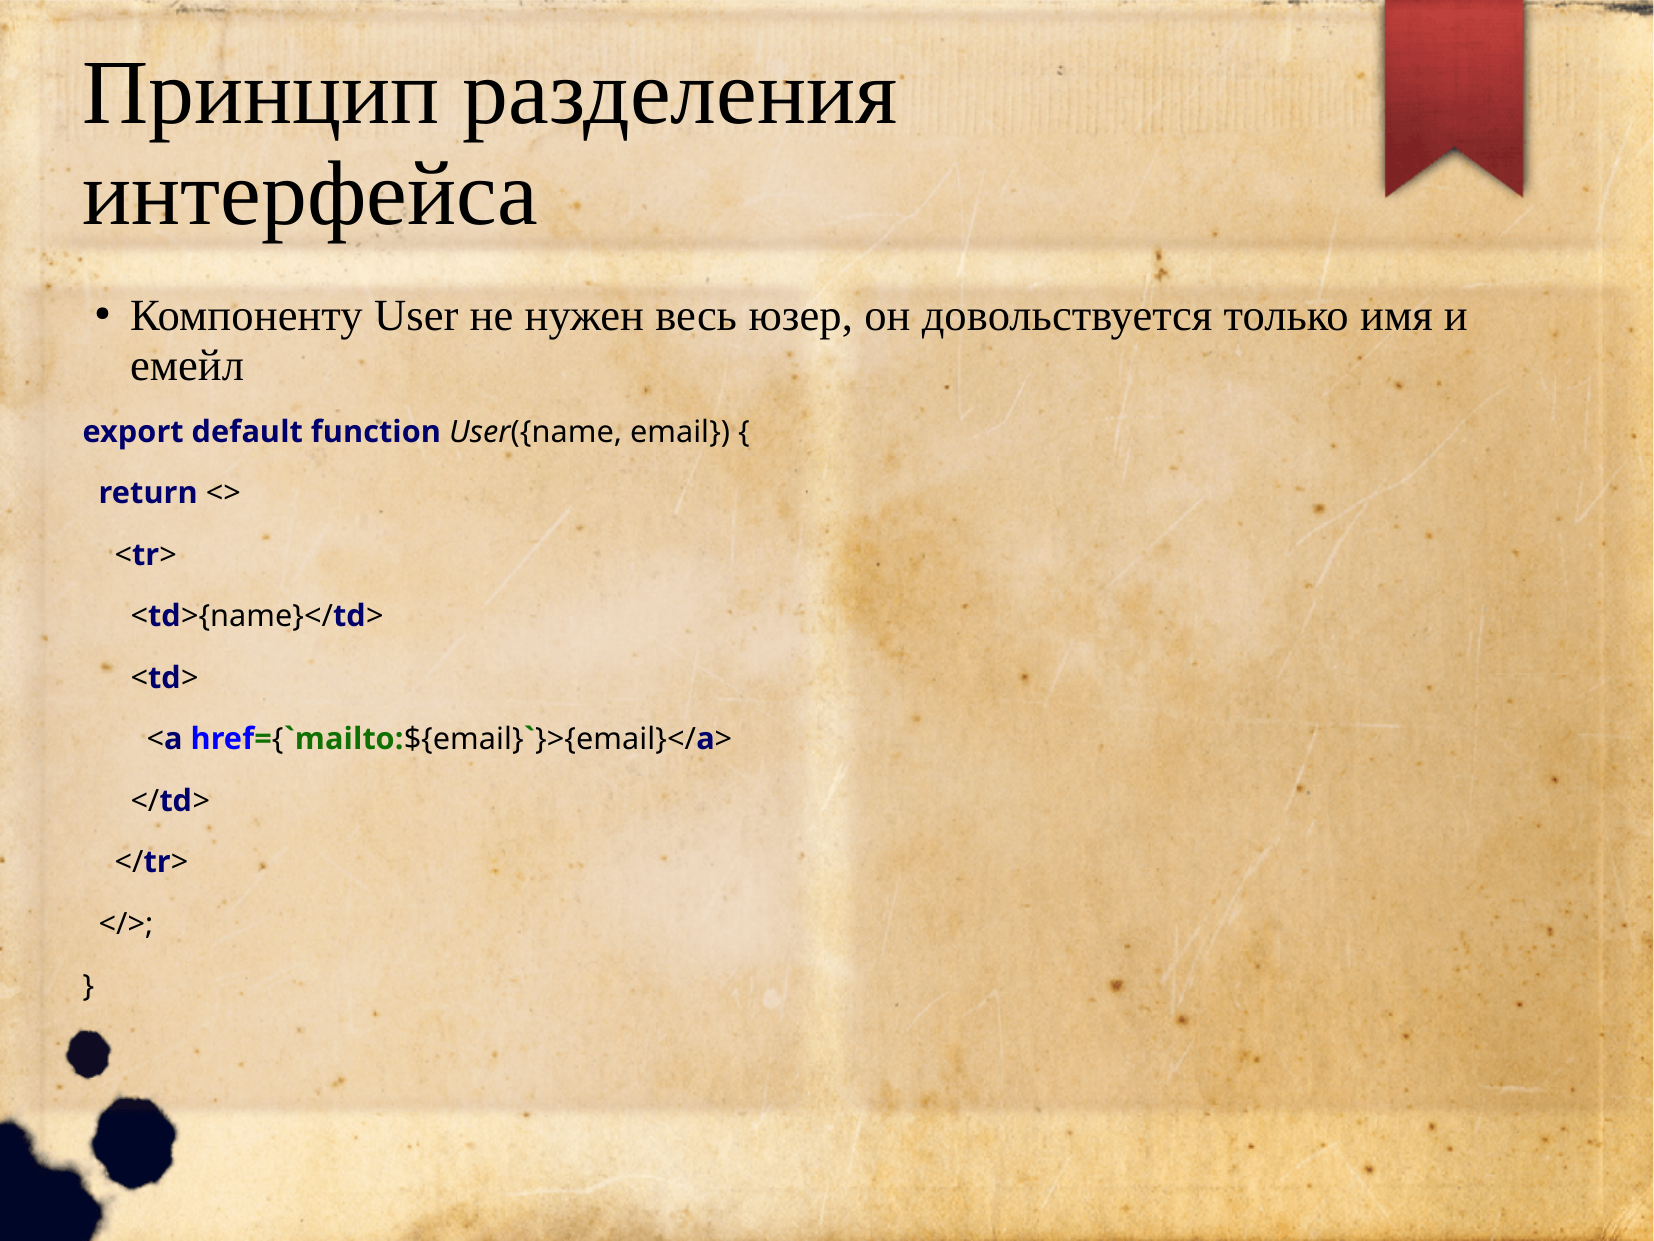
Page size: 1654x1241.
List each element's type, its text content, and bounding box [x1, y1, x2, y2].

picture [0, 0, 1654, 1241]
list Компоненту User не нужен весь юзер, он довольствуется только имя и емейл export default function User({name, email}) { return <> <tr> <td>{name}</td> <td> <a href={`mailto:${email}`}>{email}</a> </td> </tr> </>; } [82, 290, 1538, 1010]
title Принцип разделения интерфейса [82, 40, 1347, 245]
